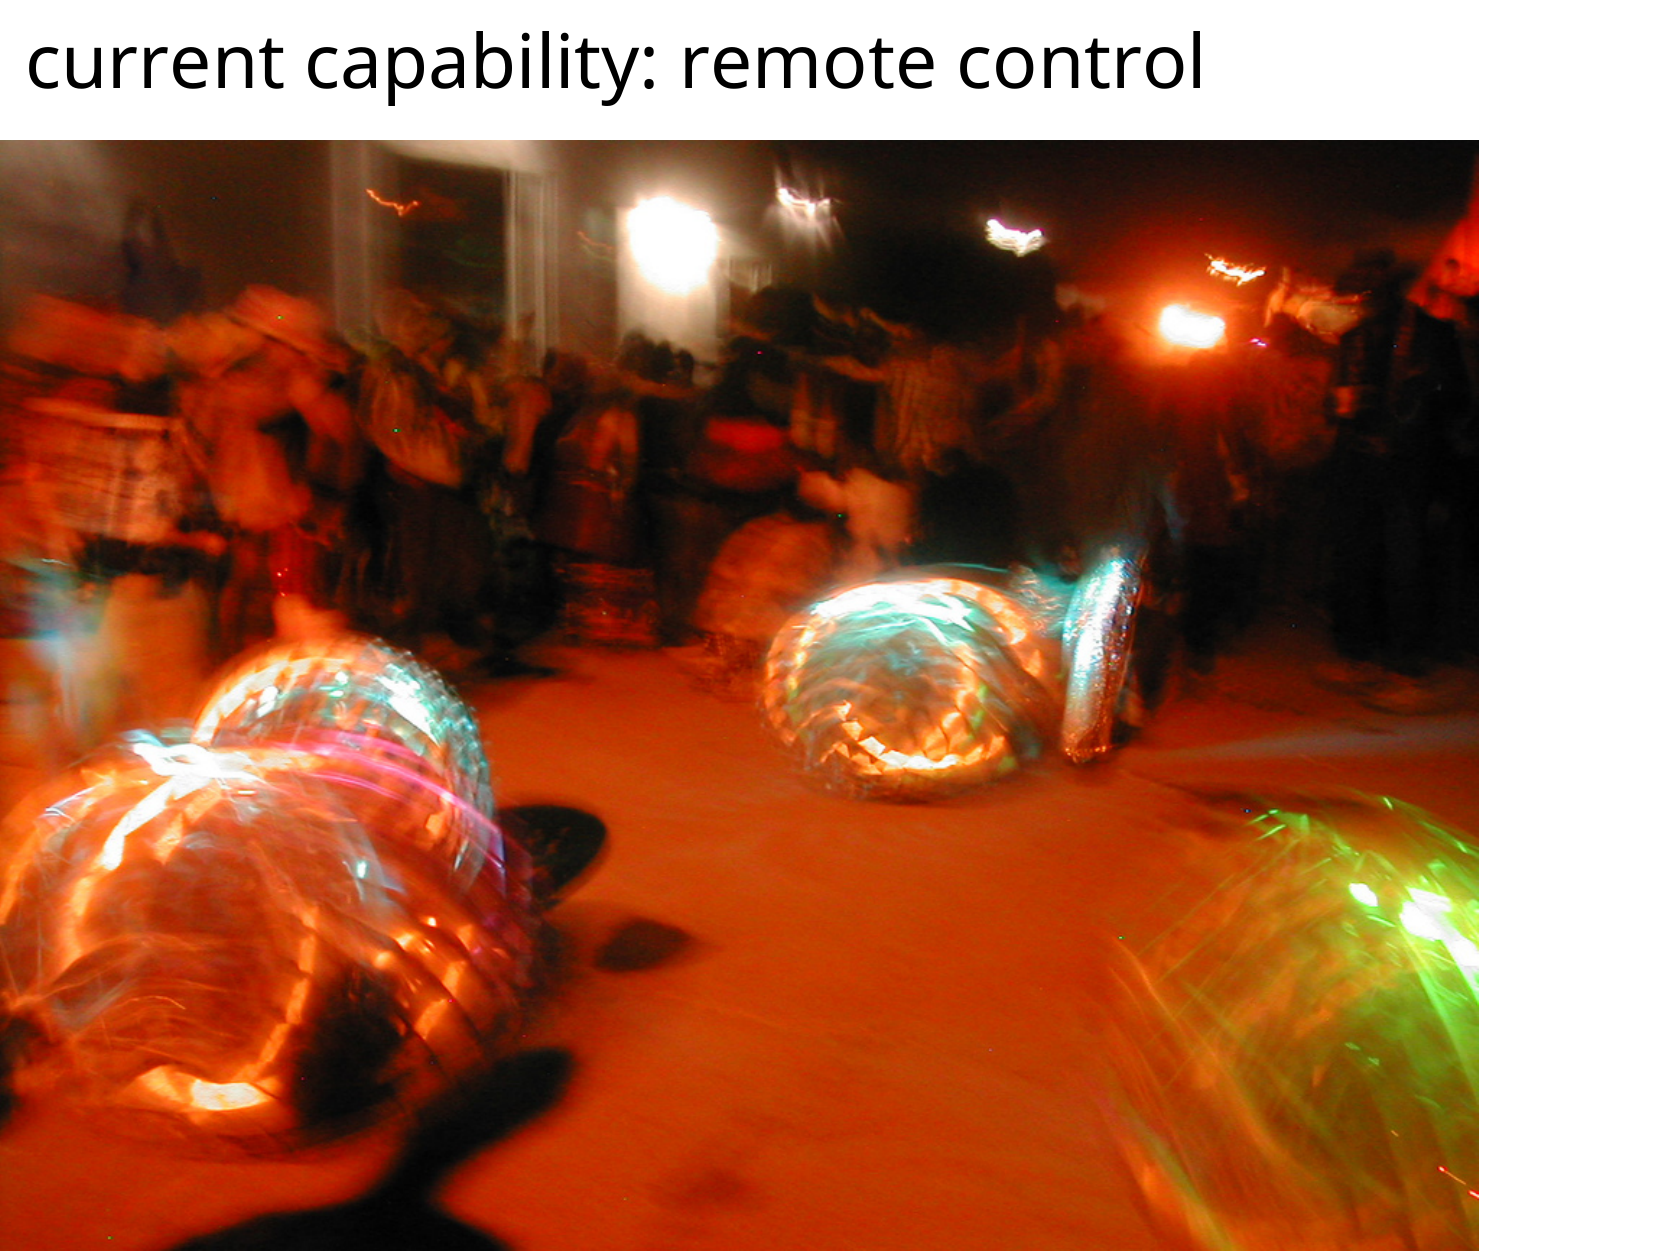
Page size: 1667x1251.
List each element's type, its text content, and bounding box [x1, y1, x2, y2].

title current capability: remote control [0, 0, 1667, 113]
picture [0, 140, 1479, 1251]
